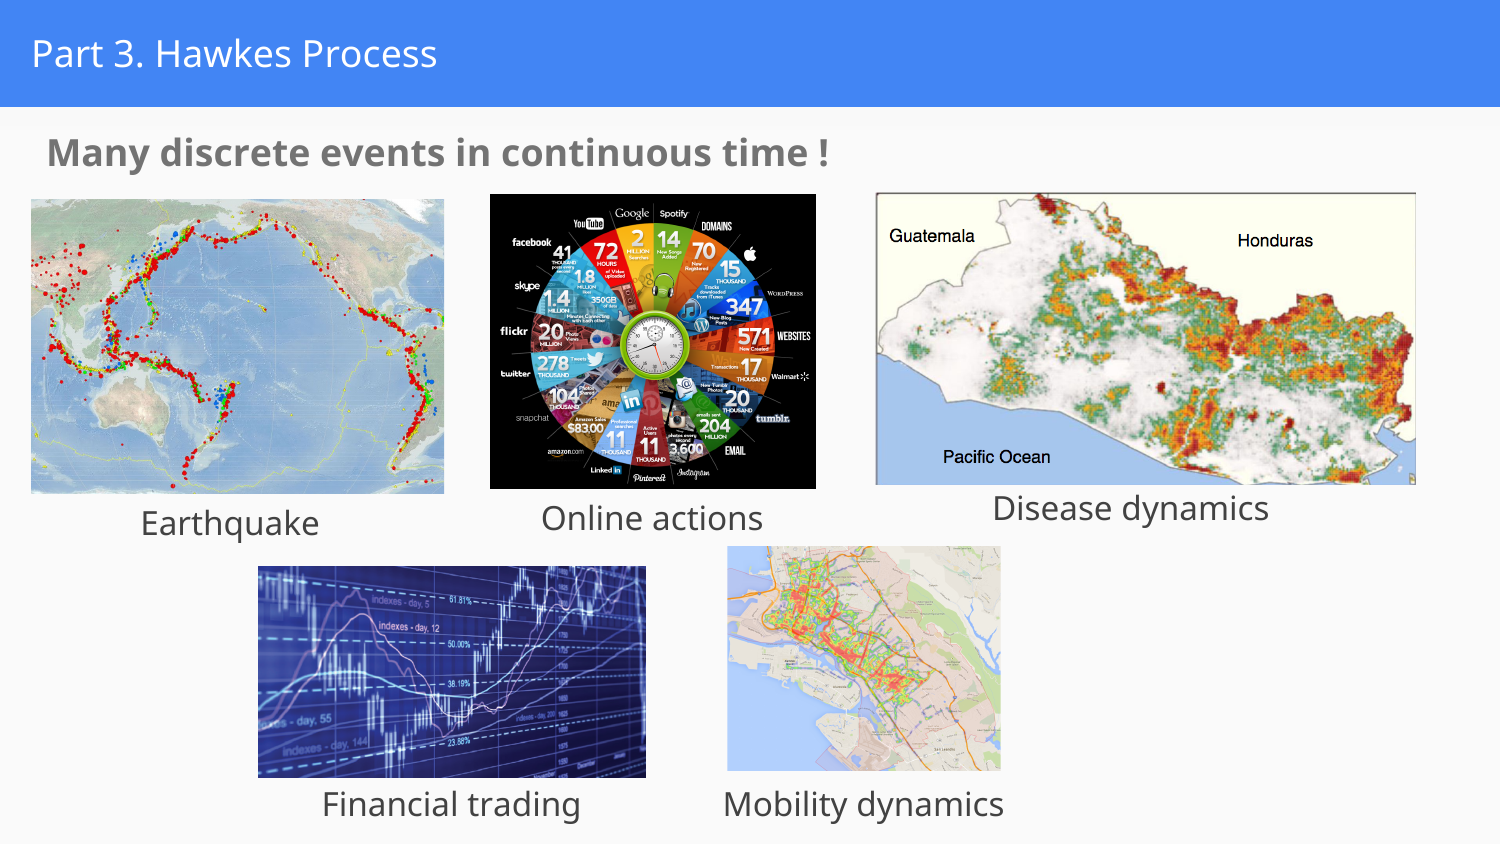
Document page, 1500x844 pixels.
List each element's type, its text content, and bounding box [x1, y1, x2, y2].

picture [875, 192, 1416, 485]
picture [31, 199, 445, 494]
title Part 3. Hawkes Process [16, 2, 1465, 102]
text_box Mobility dynamics [622, 775, 1106, 830]
picture [490, 194, 816, 489]
text_box Disease dynamics [901, 485, 1361, 534]
text_box Online actions [464, 490, 842, 545]
text_box Earthquake [0, 495, 461, 550]
picture [258, 566, 646, 778]
list Many discrete events in continuous time ! [31, 106, 1423, 193]
picture [727, 546, 1001, 771]
text_box Financial trading [222, 775, 622, 830]
